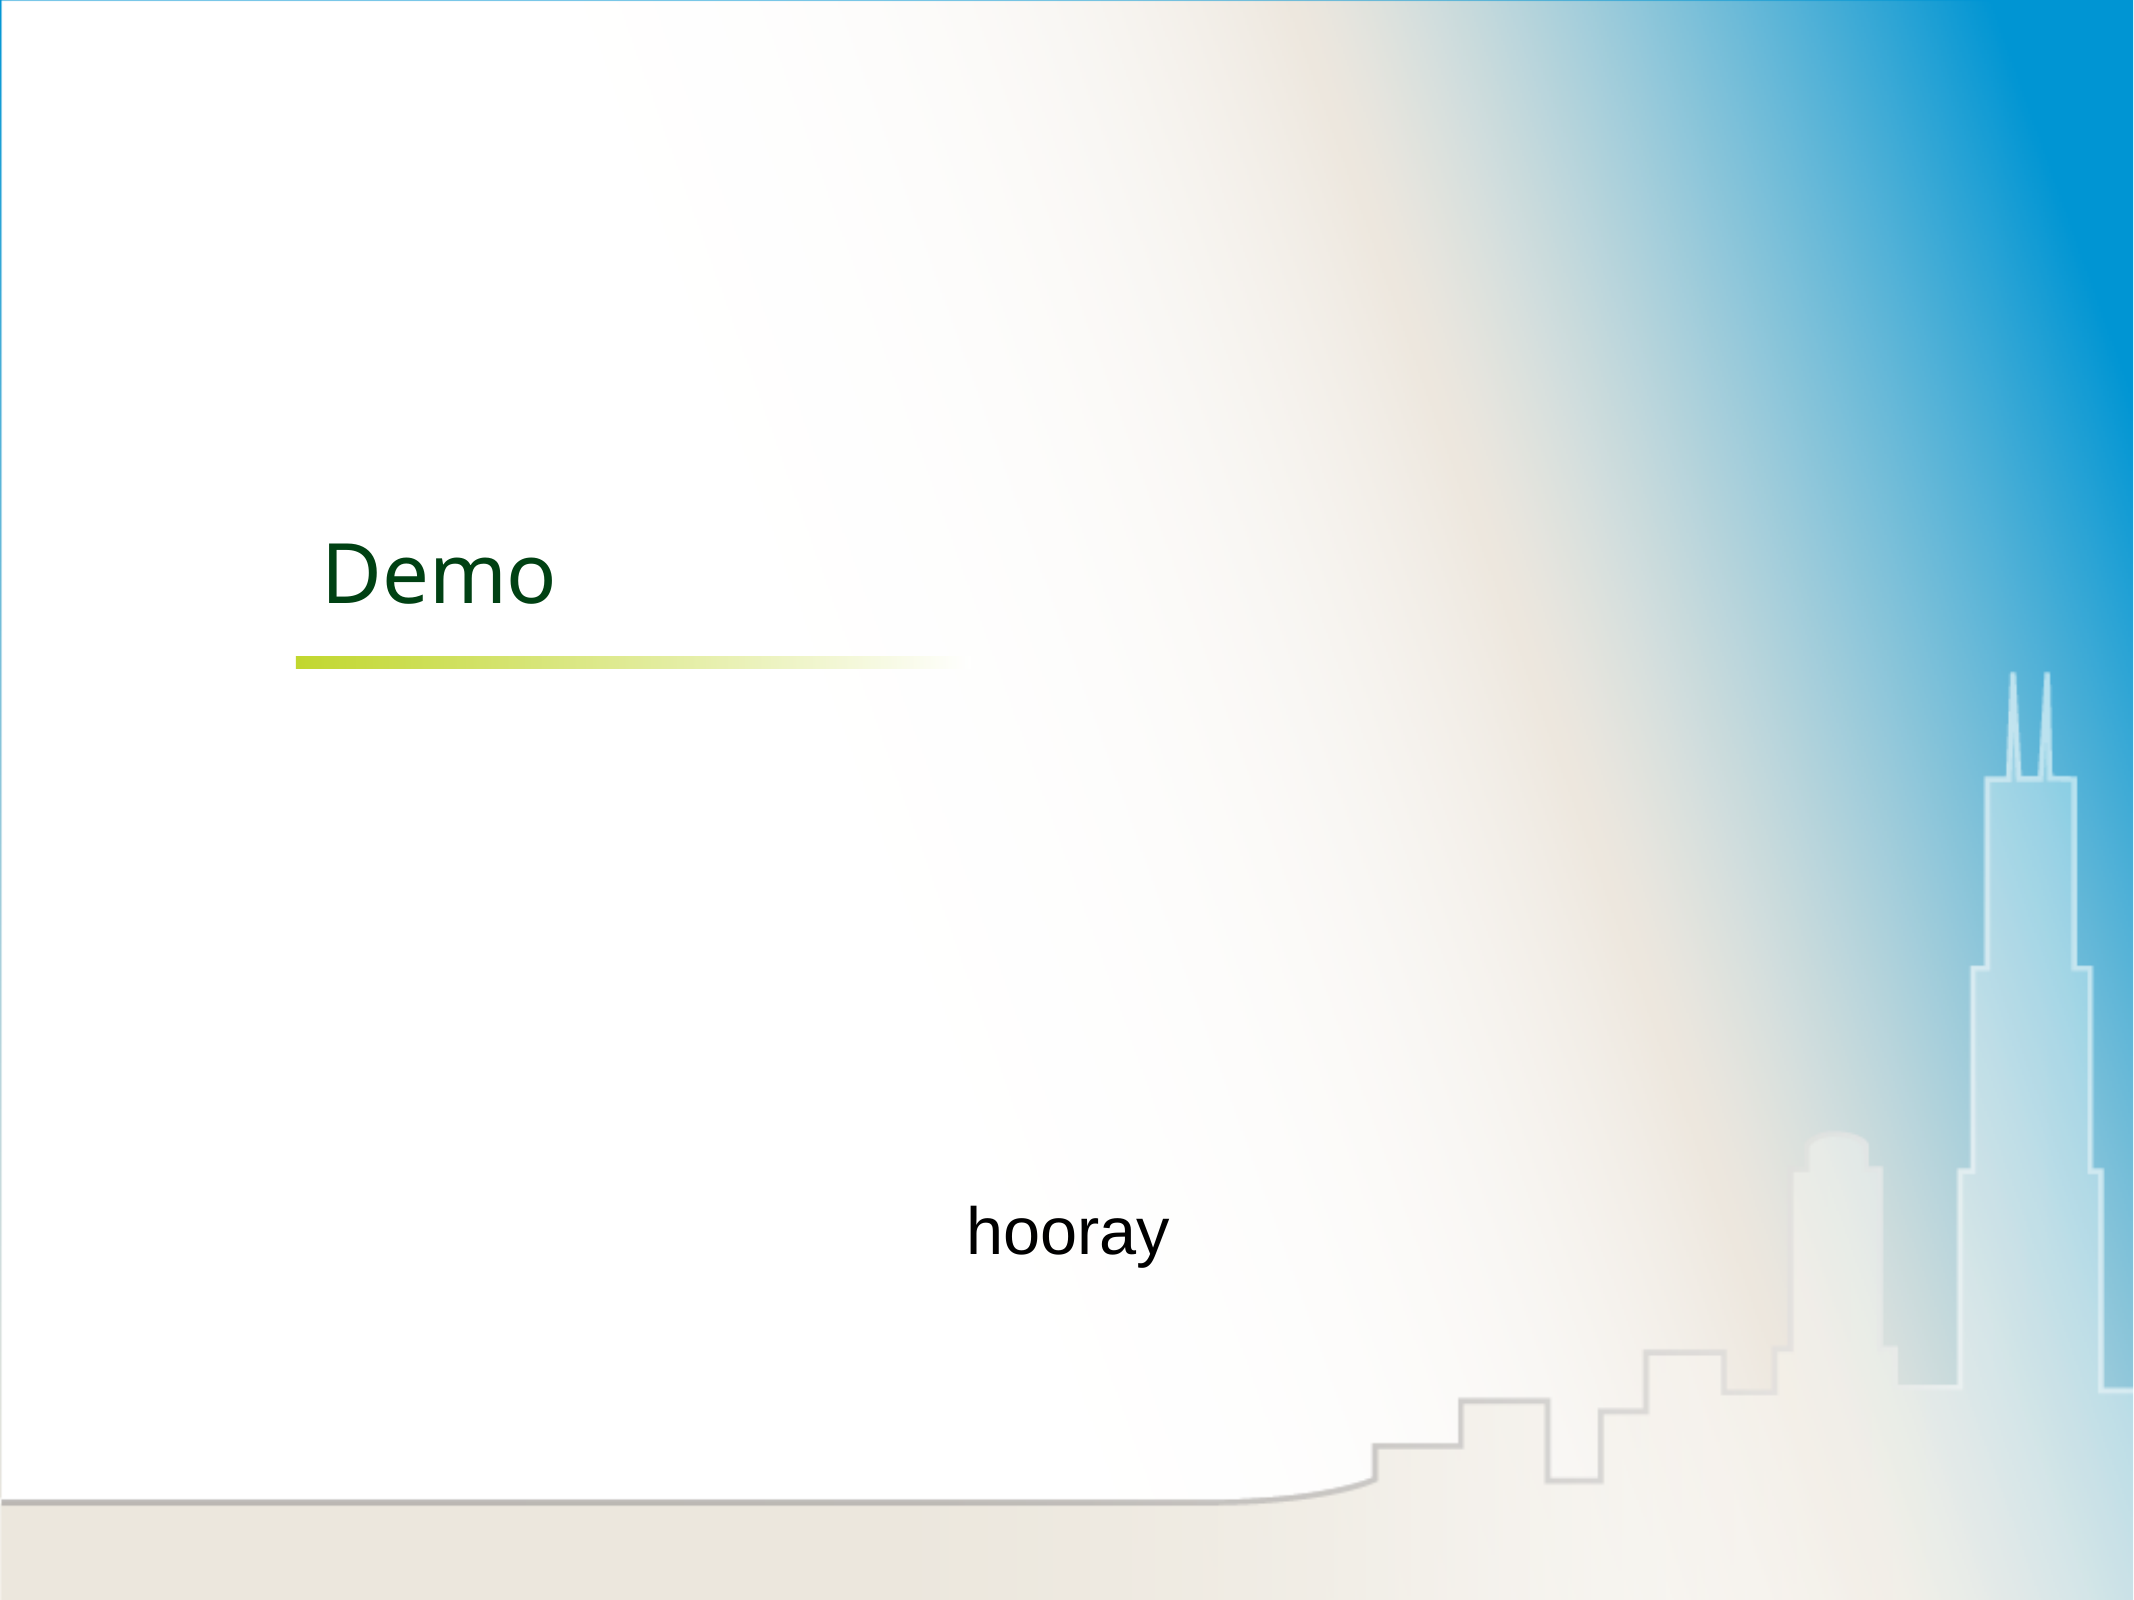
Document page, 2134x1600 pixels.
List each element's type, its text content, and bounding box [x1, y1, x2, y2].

subtitle hooray [62, 1050, 2075, 1414]
text_box [295, 656, 971, 669]
picture [0, 0, 2134, 1600]
text_box Demo [133, 494, 746, 646]
